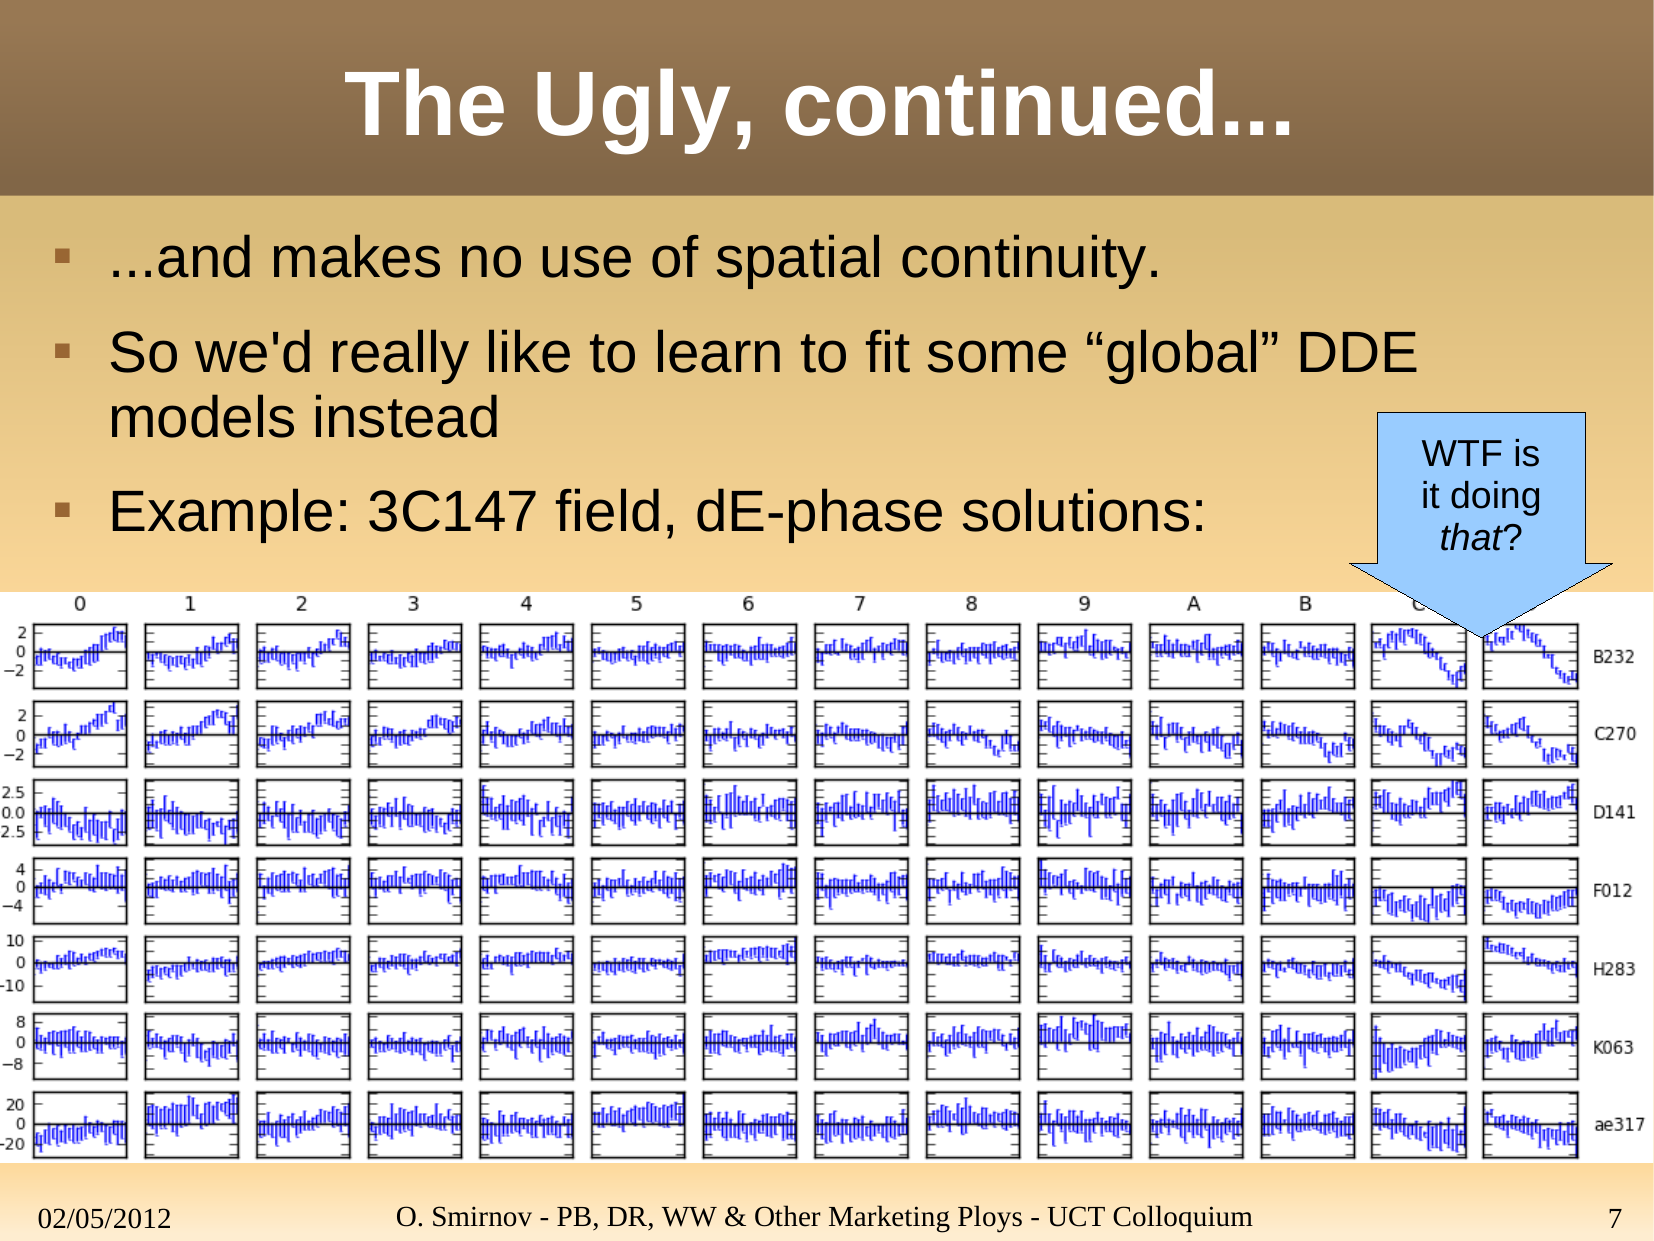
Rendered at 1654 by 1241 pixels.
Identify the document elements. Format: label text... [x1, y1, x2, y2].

text_box WTF is it doing that? [1349, 412, 1613, 638]
list ...and makes no use of spatial continuity. So we'd really like to learn to fit some “global” DDE models instead Example: 3C147 field, dE-phase solutions: [37, 225, 1613, 592]
title The Ugly, continued... [76, 7, 1565, 200]
picture [0, 0, 1654, 1241]
